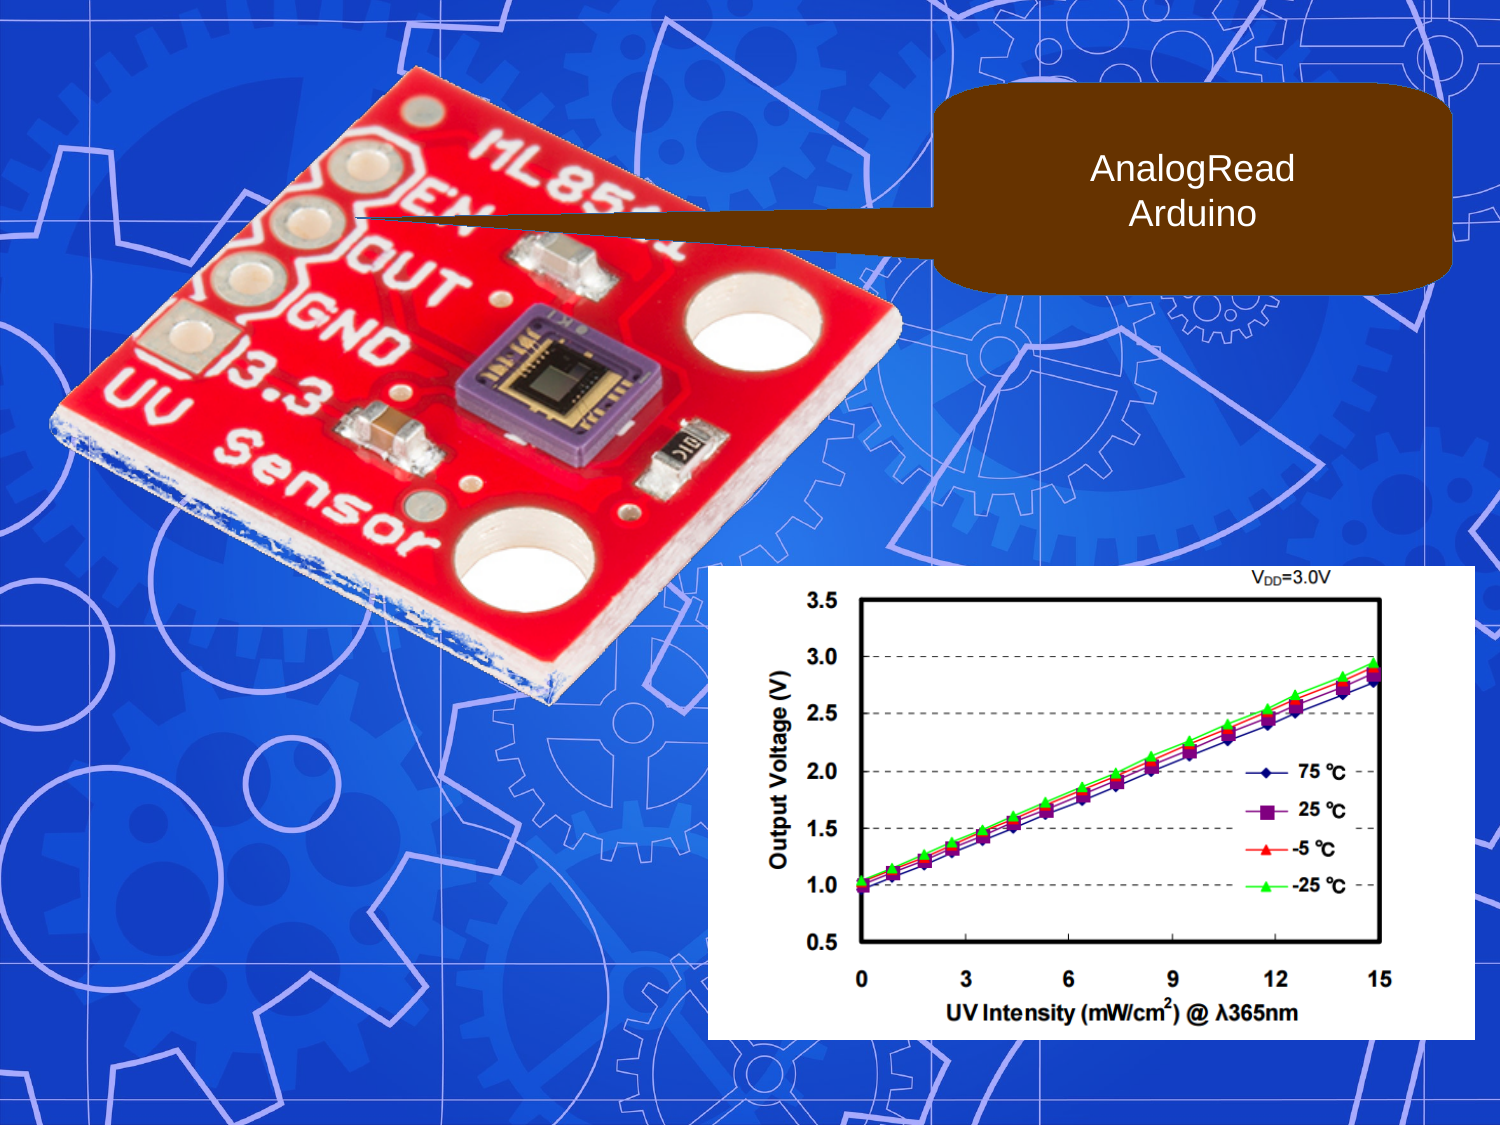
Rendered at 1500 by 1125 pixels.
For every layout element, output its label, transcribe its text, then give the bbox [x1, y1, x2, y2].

text_box AnalogRead Arduino [355, 82, 1453, 296]
picture [0, 0, 1500, 1125]
